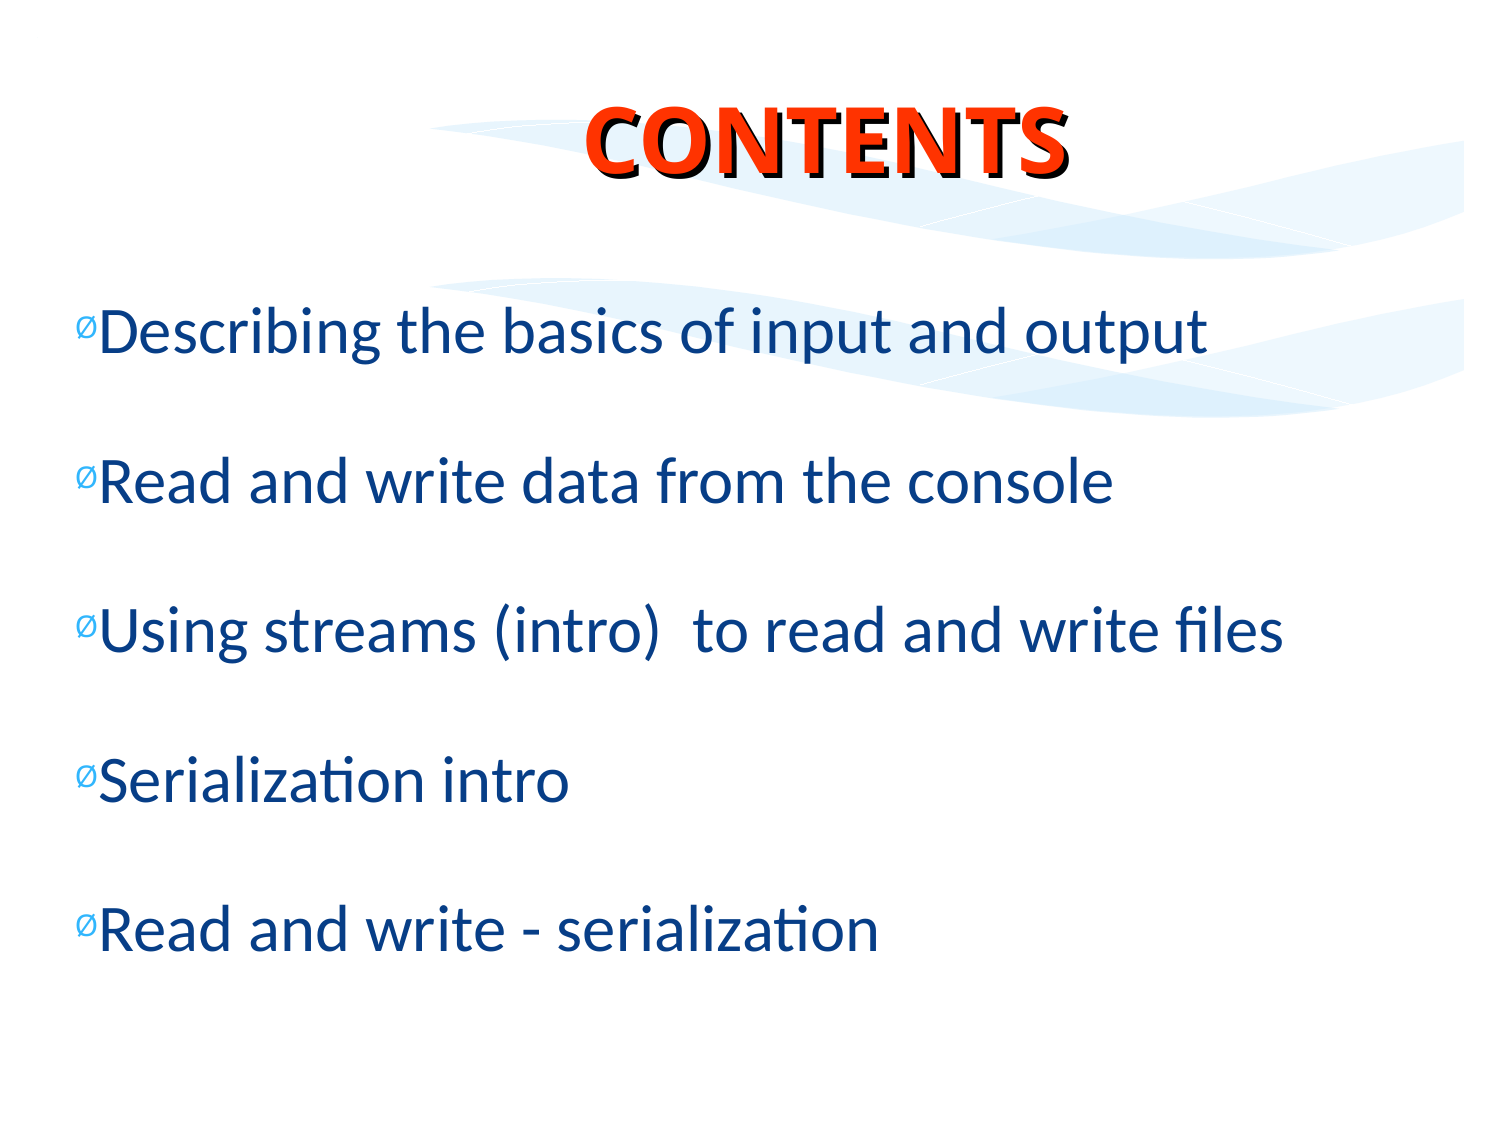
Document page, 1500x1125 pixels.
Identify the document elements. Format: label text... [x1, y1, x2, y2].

title CONTENTS [15, 75, 1350, 240]
list Describing the basics of input and output Read and write data from the console Using streams (intro) to read and write files Serialization intro Read and write - serialization [60, 239, 1410, 1051]
